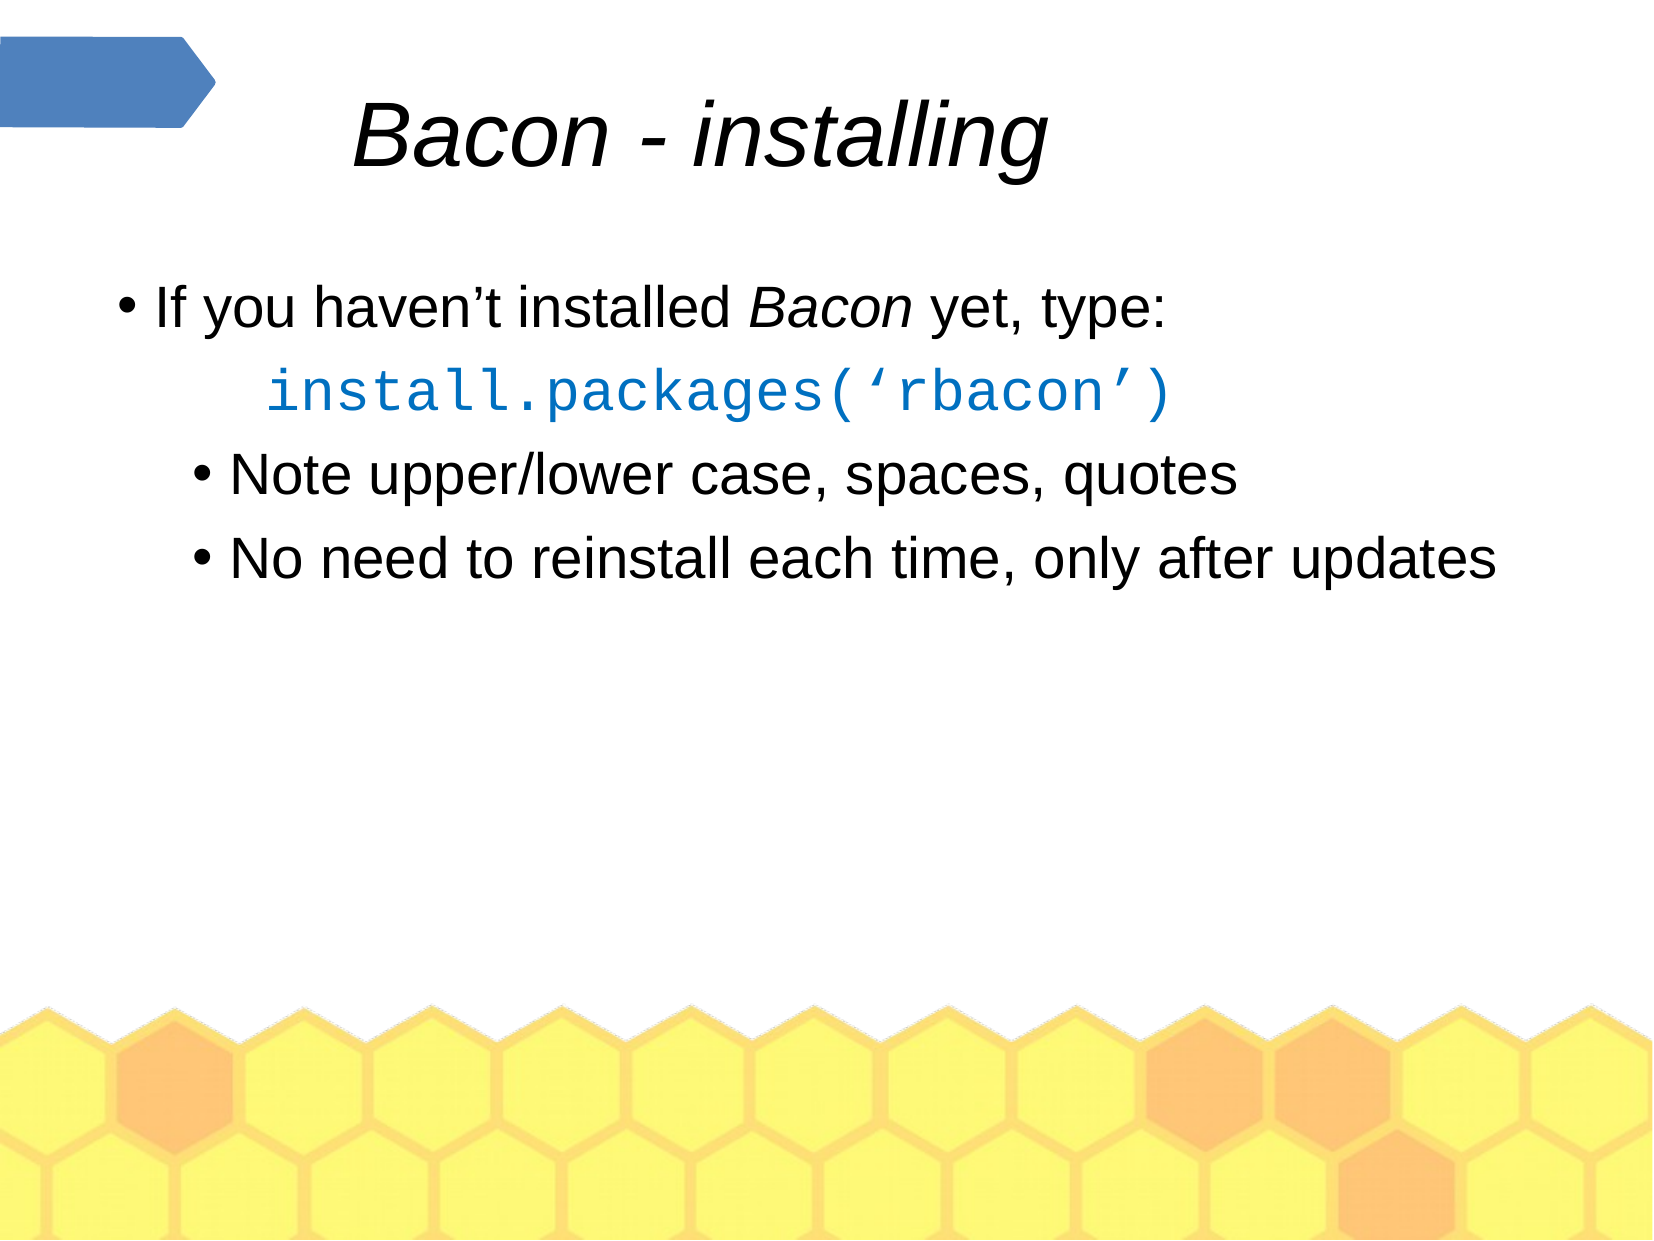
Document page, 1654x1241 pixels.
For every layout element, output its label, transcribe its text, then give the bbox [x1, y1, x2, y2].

picture [0, 1001, 1653, 1240]
text_box Bacon - installing [351, 21, 1560, 253]
text_box If you haven’t installed Bacon yet, type: install.packages(‘rbacon’) Note upper/lower case, spaces, quotes No need to reinstall each time, only after updates [116, 276, 1560, 960]
